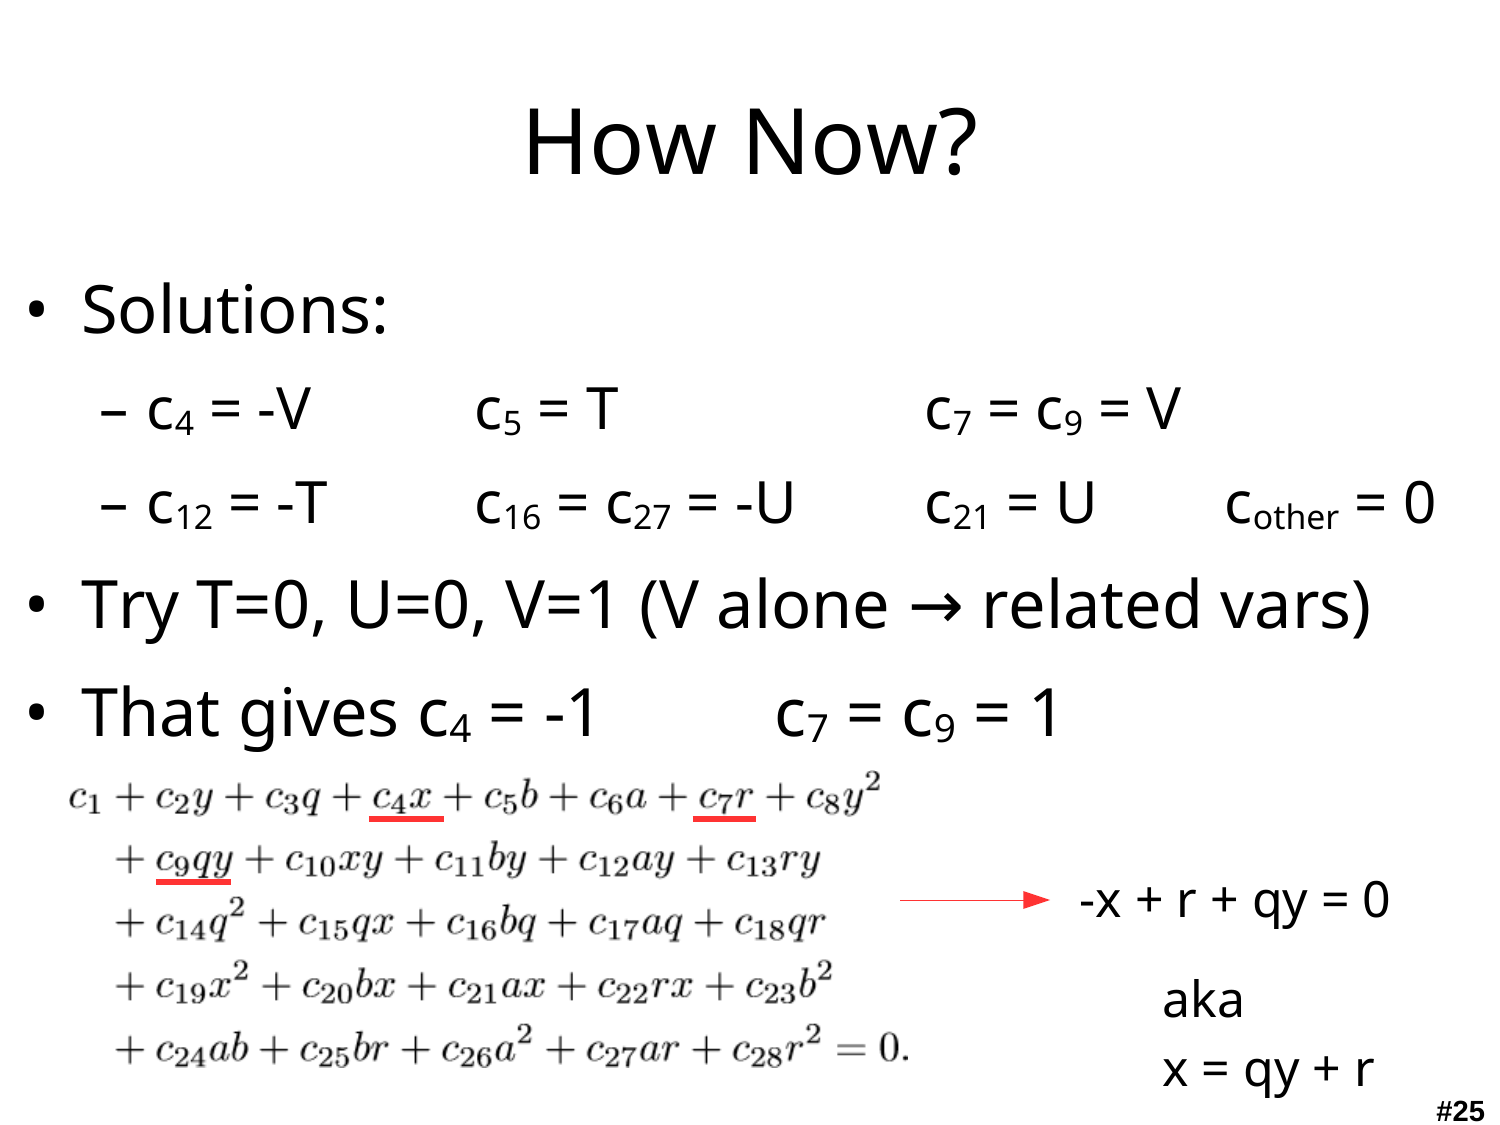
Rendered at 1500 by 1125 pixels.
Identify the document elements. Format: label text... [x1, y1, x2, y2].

text_box aka x = qy + r [1147, 956, 1387, 1097]
list Solutions: c4 = -V c5 = T c7 = c9 = V c12 = -T c16 = c27 = -U c21 = U cother = 0 Try T=0, U=0, V=1 (V alone → related vars) That gives c4 = -1 c7 = c9 = 1 [24, 262, 1476, 1101]
text_box -x + r + qy = 0 [1065, 856, 1405, 934]
title How Now? [24, 45, 1476, 233]
picture [69, 770, 908, 1068]
